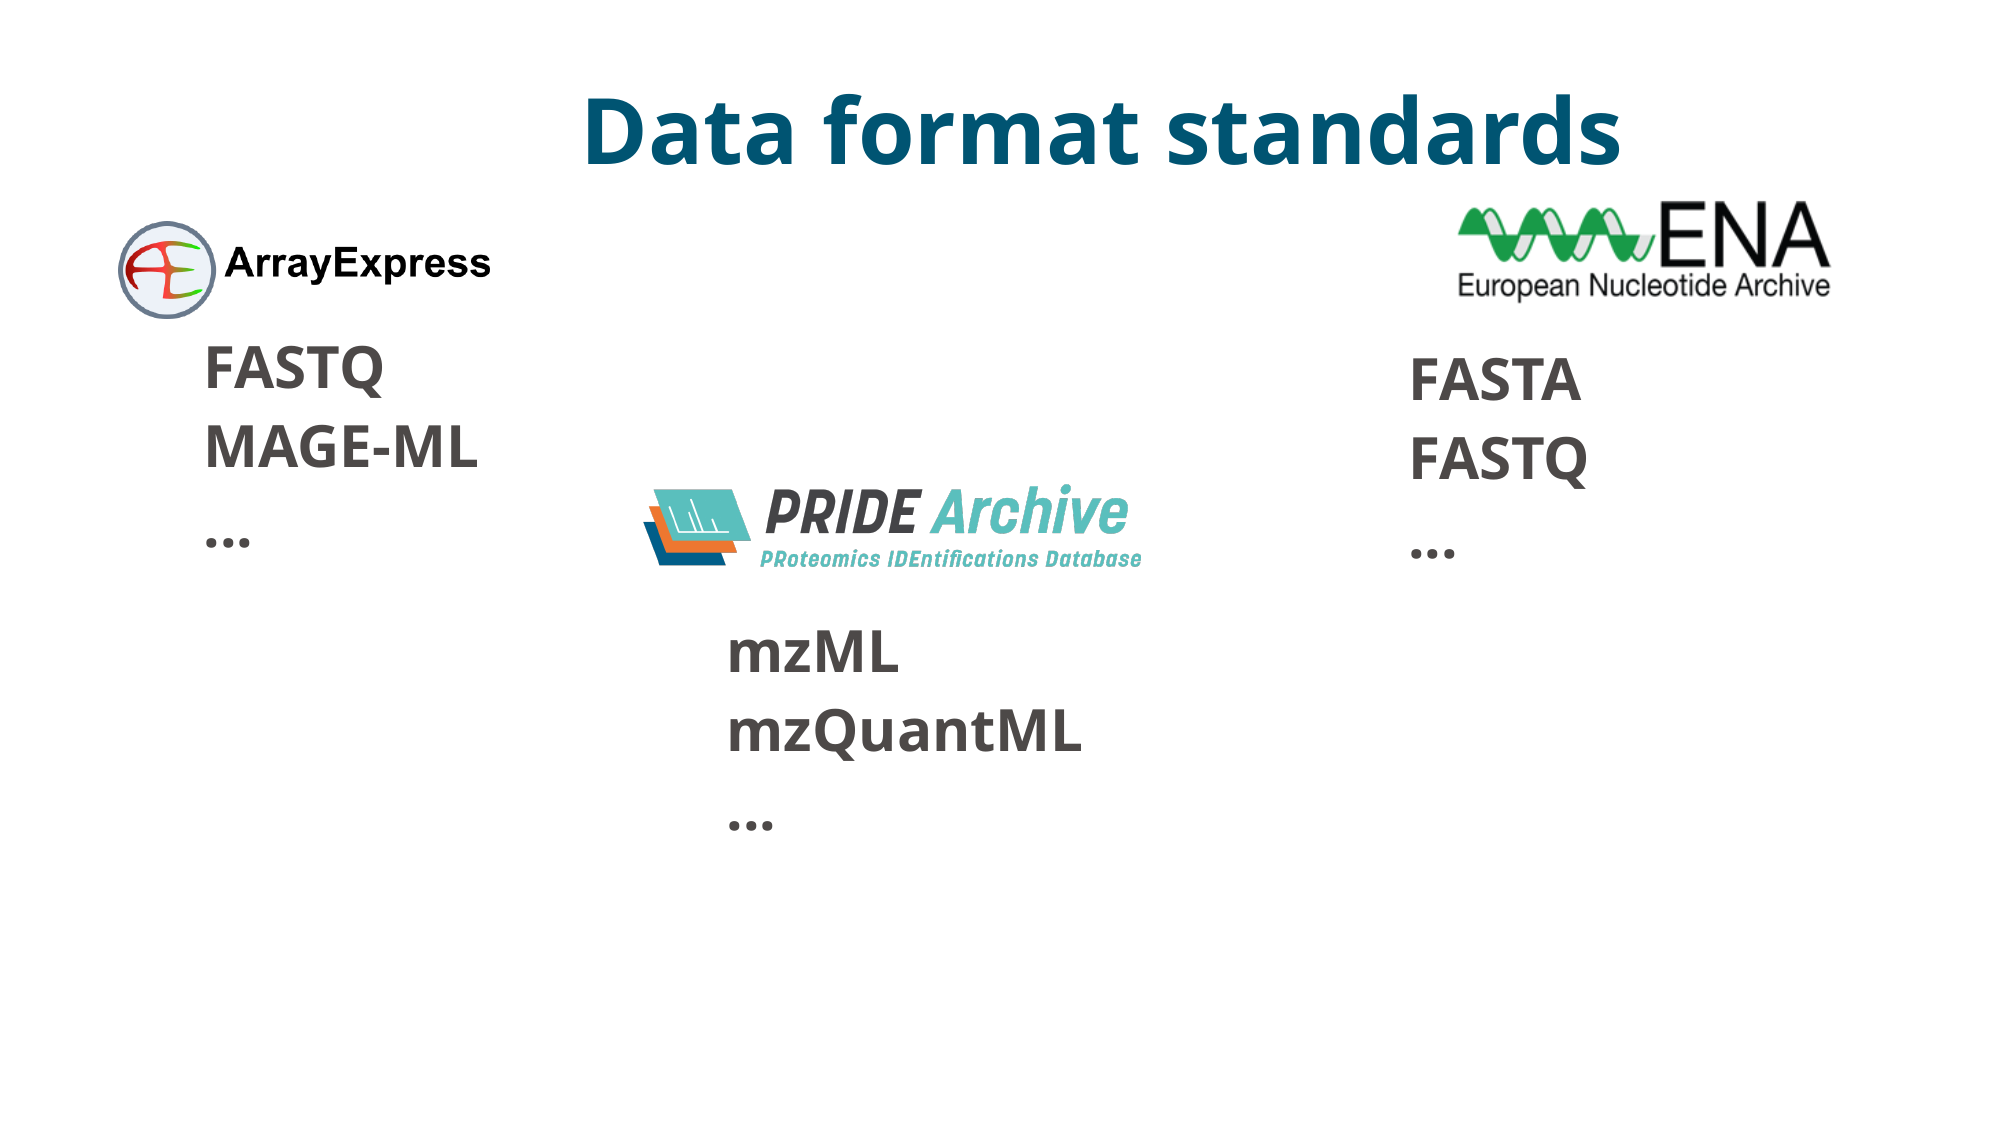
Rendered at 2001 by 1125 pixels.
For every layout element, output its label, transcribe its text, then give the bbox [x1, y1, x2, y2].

text_box FASTA FASTQ ... [1393, 330, 1875, 637]
text_box Data format standards [565, 59, 1492, 212]
picture [118, 221, 490, 319]
text_box FASTQ MAGE-ML ... [188, 318, 520, 567]
picture [643, 484, 1141, 567]
picture [1448, 194, 1843, 308]
text_box mzML mzQuantML ... [712, 602, 1193, 909]
